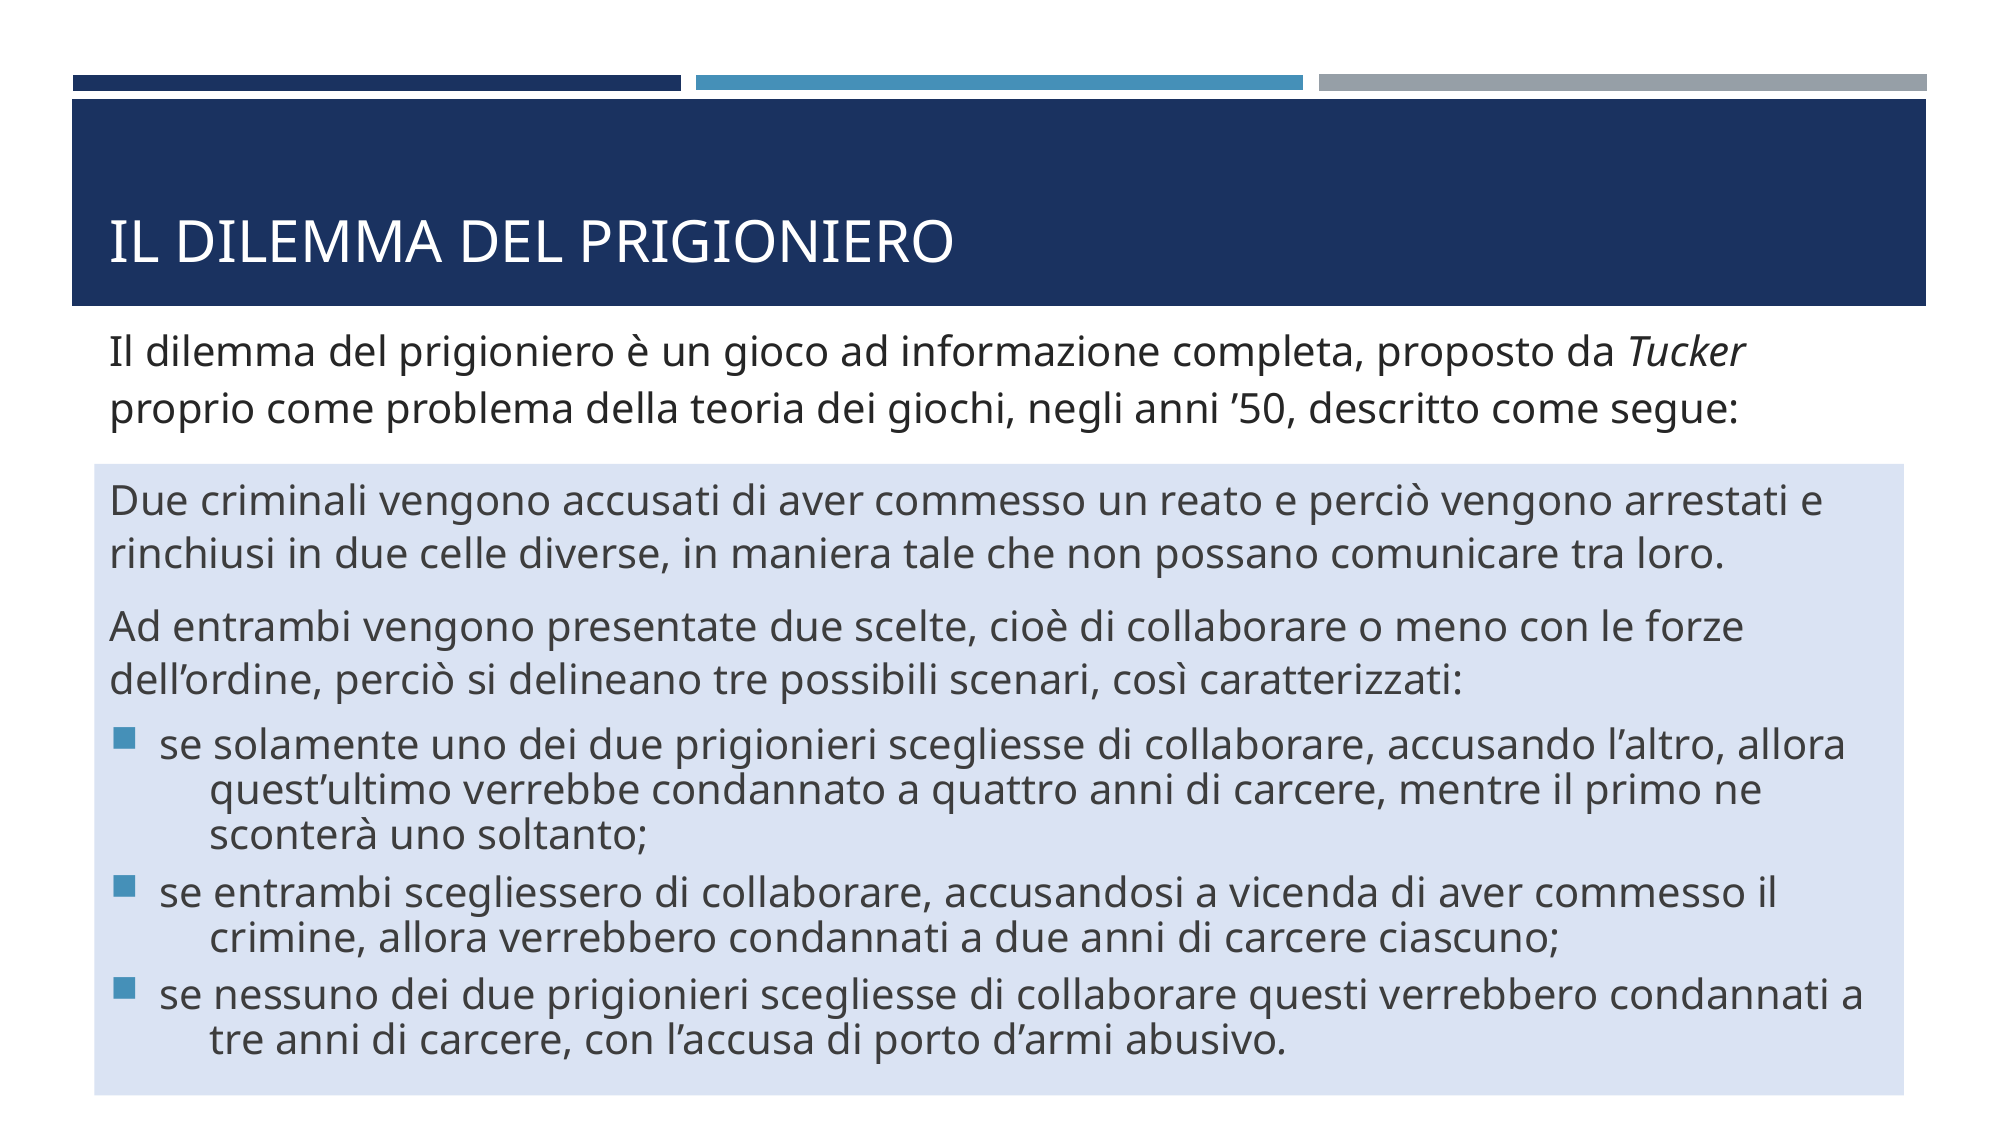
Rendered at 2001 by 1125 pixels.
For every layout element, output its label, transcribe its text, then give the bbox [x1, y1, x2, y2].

text_box Due criminali vengono accusati di aver commesso un reato e perciò vengono arrestati e rinchiusi in due celle diverse, in maniera tale che non possano comunicare tra loro. Ad entrambi vengono presentate due scelte, cioè di collaborare o meno con le forze dell’ordine, perciò si delineano tre possibili scenari, così caratterizzati: se solamente uno dei due prigionieri scegliesse di collaborare, accusando l’altro, allora quest’ultimo verrebbe condannato a quattro anni di carcere, mentre il primo ne sconterà uno soltanto; se entrambi scegliessero di collaborare, accusandosi a vicenda di aver commesso il crimine, allora verrebbero condannati a due anni di carcere ciascuno; se nessuno dei due prigionieri scegliesse di collaborare questi verrebbero condannati a tre anni di carcere, con l’accusa di porto d’armi abusivo. [94, 463, 1904, 1096]
title Il dilemma del prigioniero [94, 119, 1904, 282]
text_box Il dilemma del prigioniero è un gioco ad informazione completa, proposto da Tucker proprio come problema della teoria dei giochi, negli anni ’50, descritto come segue: [94, 309, 1904, 437]
